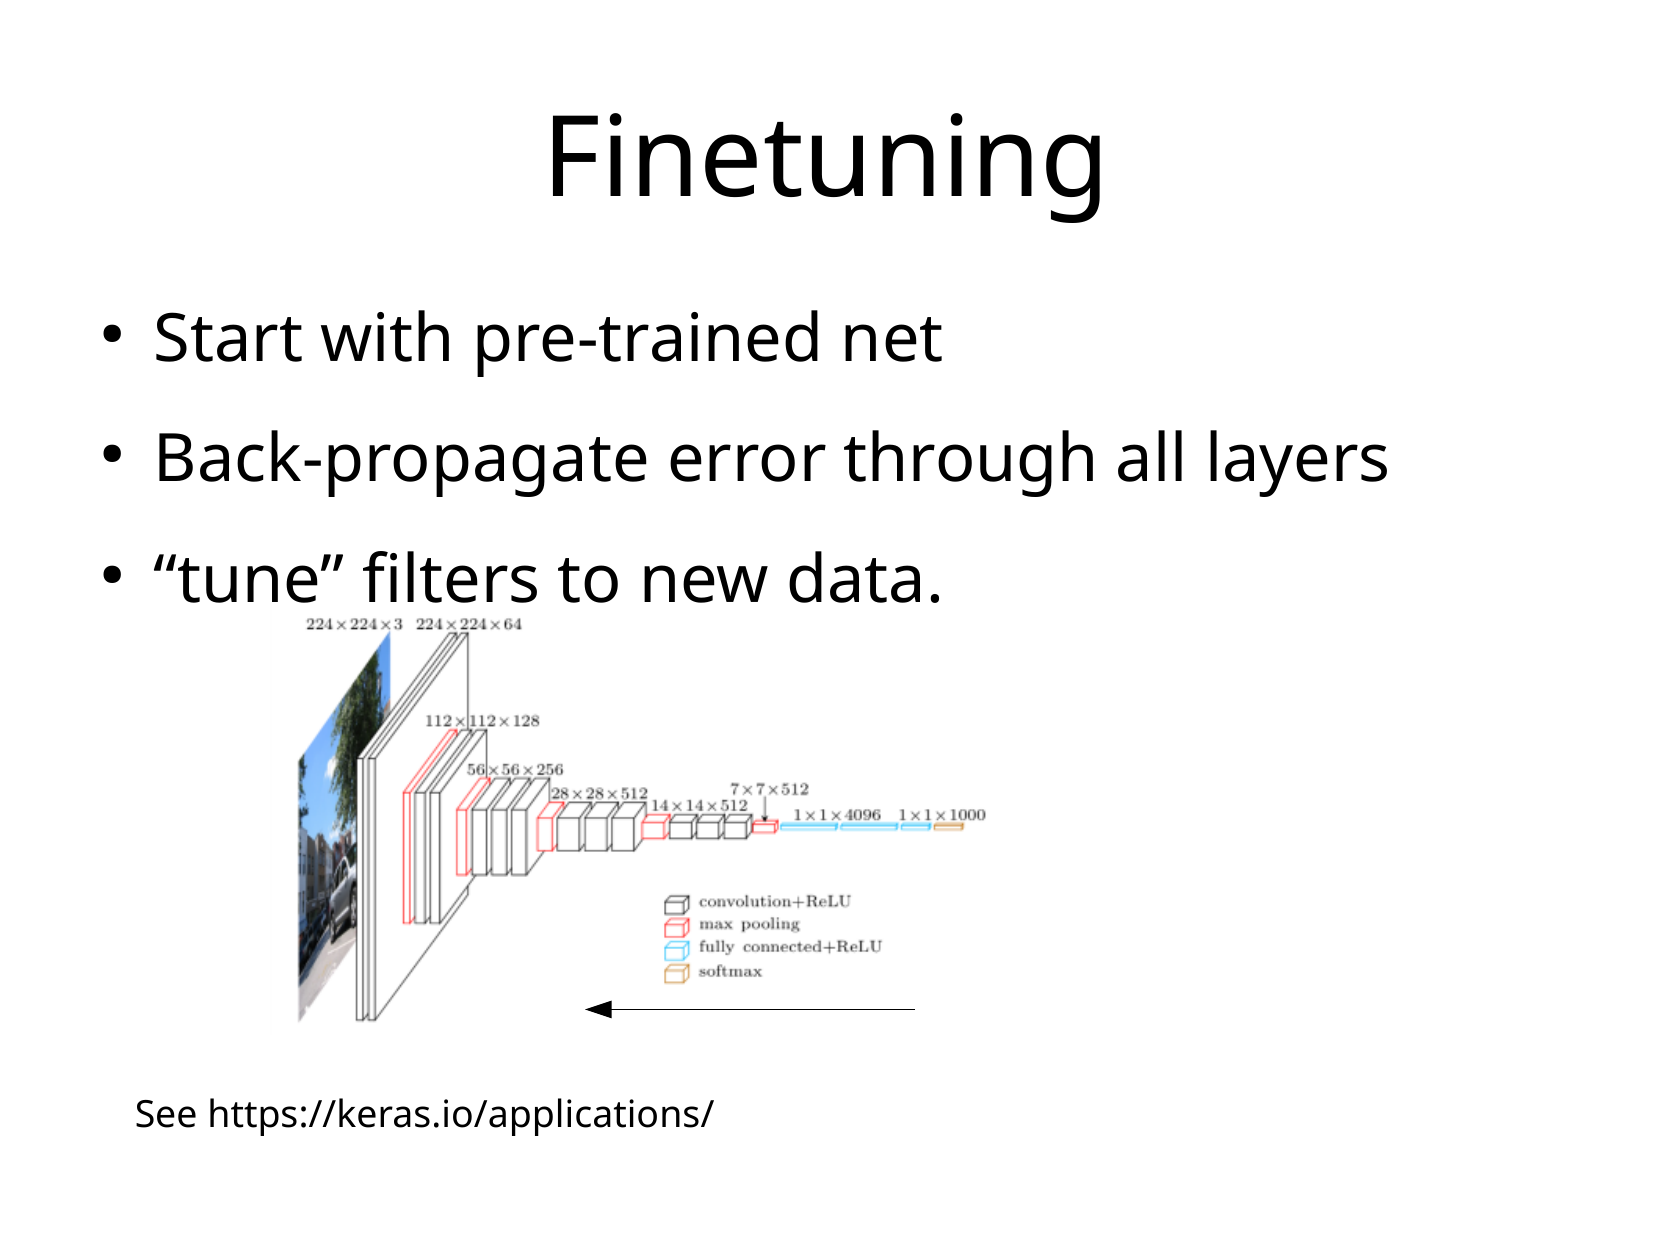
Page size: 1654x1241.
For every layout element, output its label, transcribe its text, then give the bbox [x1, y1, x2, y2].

picture [270, 603, 1006, 1036]
text_box See https://keras.io/applications/ [120, 1080, 1291, 1133]
list Start with pre-trained net Back-propagate error through all layers “tune” filters to new data. [82, 290, 1571, 1010]
title Finetuning [82, 49, 1571, 257]
